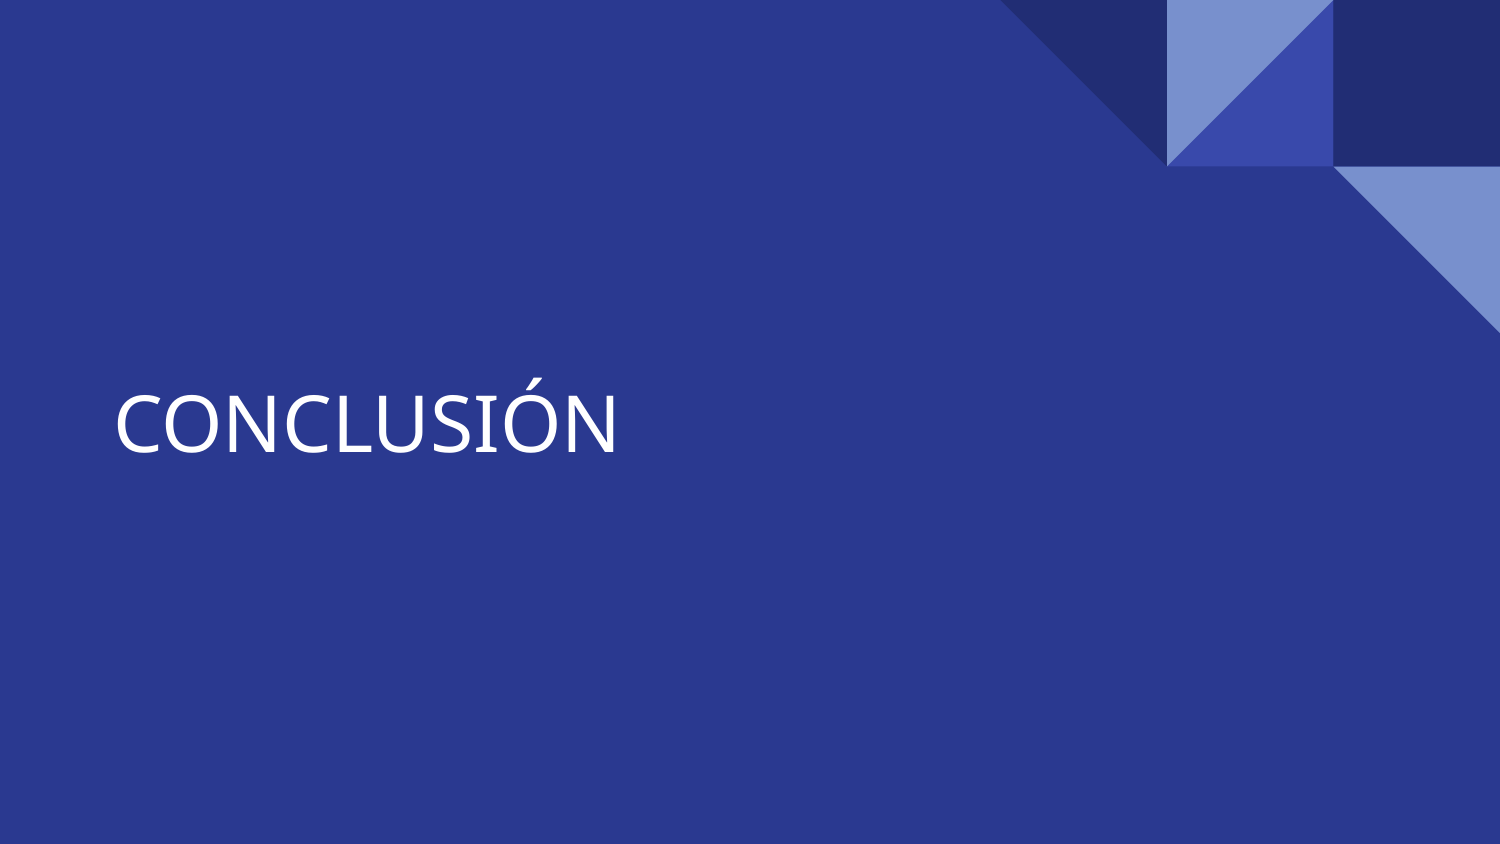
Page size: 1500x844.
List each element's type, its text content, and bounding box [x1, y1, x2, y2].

title CONCLUSIÓN [98, 353, 1447, 491]
